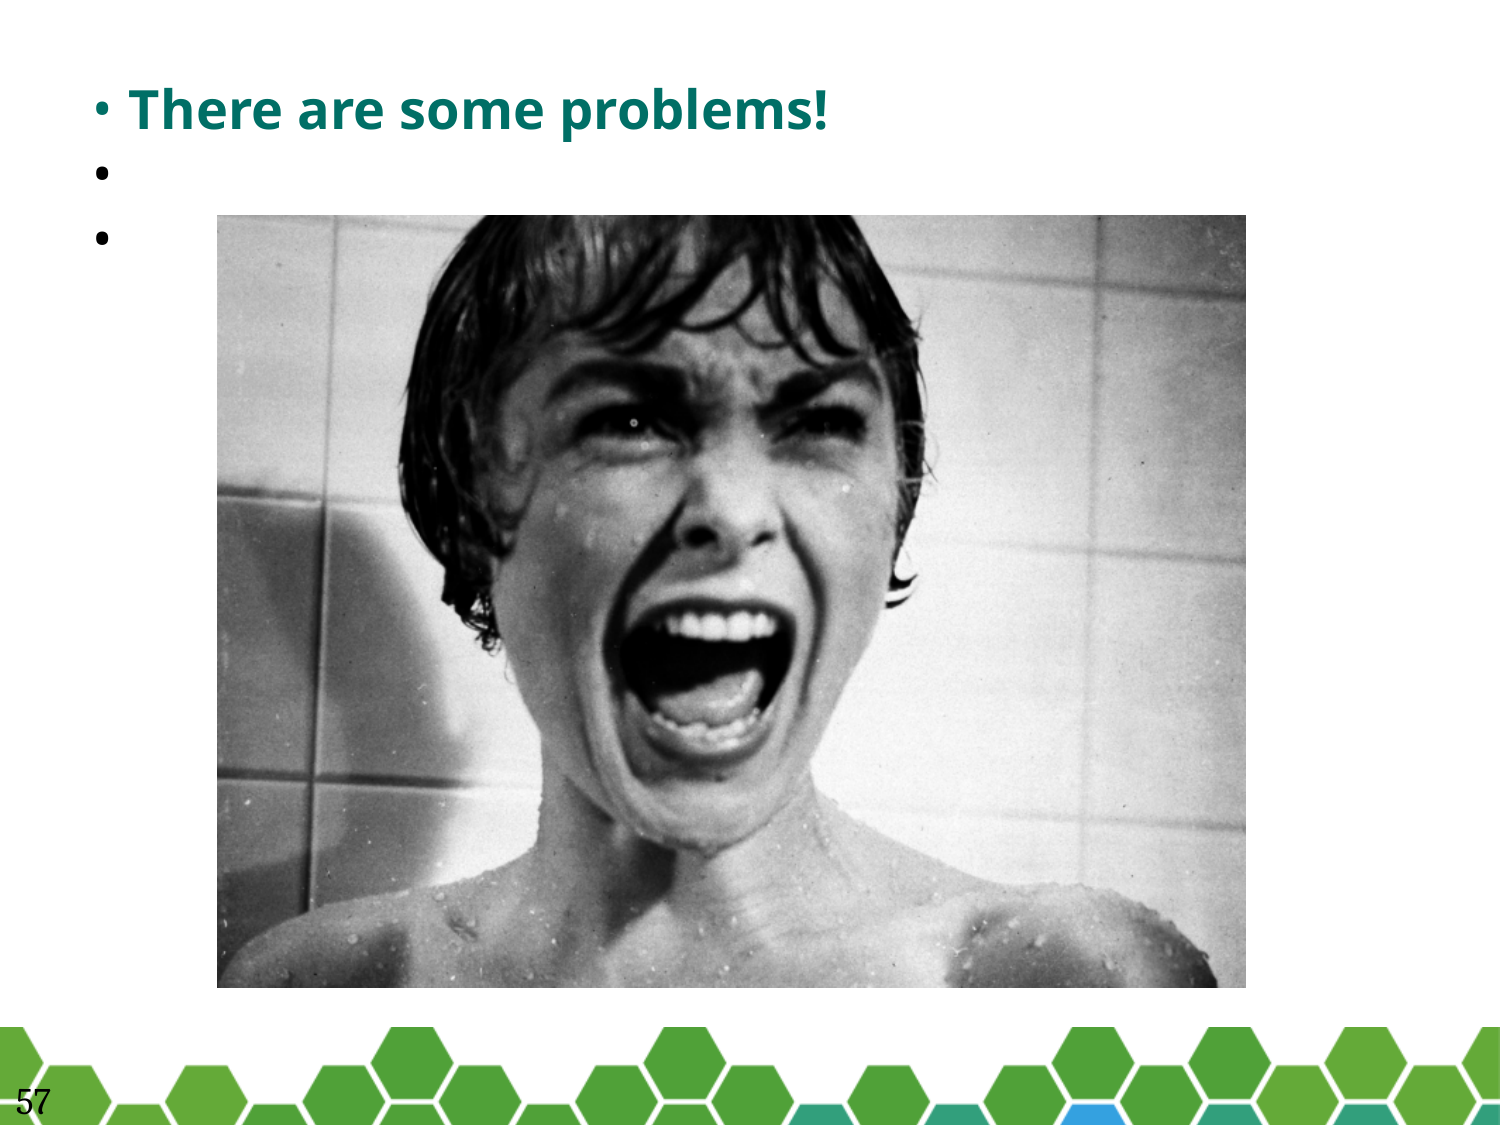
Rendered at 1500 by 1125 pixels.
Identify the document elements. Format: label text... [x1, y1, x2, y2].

text_box There are some problems! [92, 75, 1467, 728]
picture [217, 215, 1246, 988]
picture [0, 1027, 1500, 1125]
